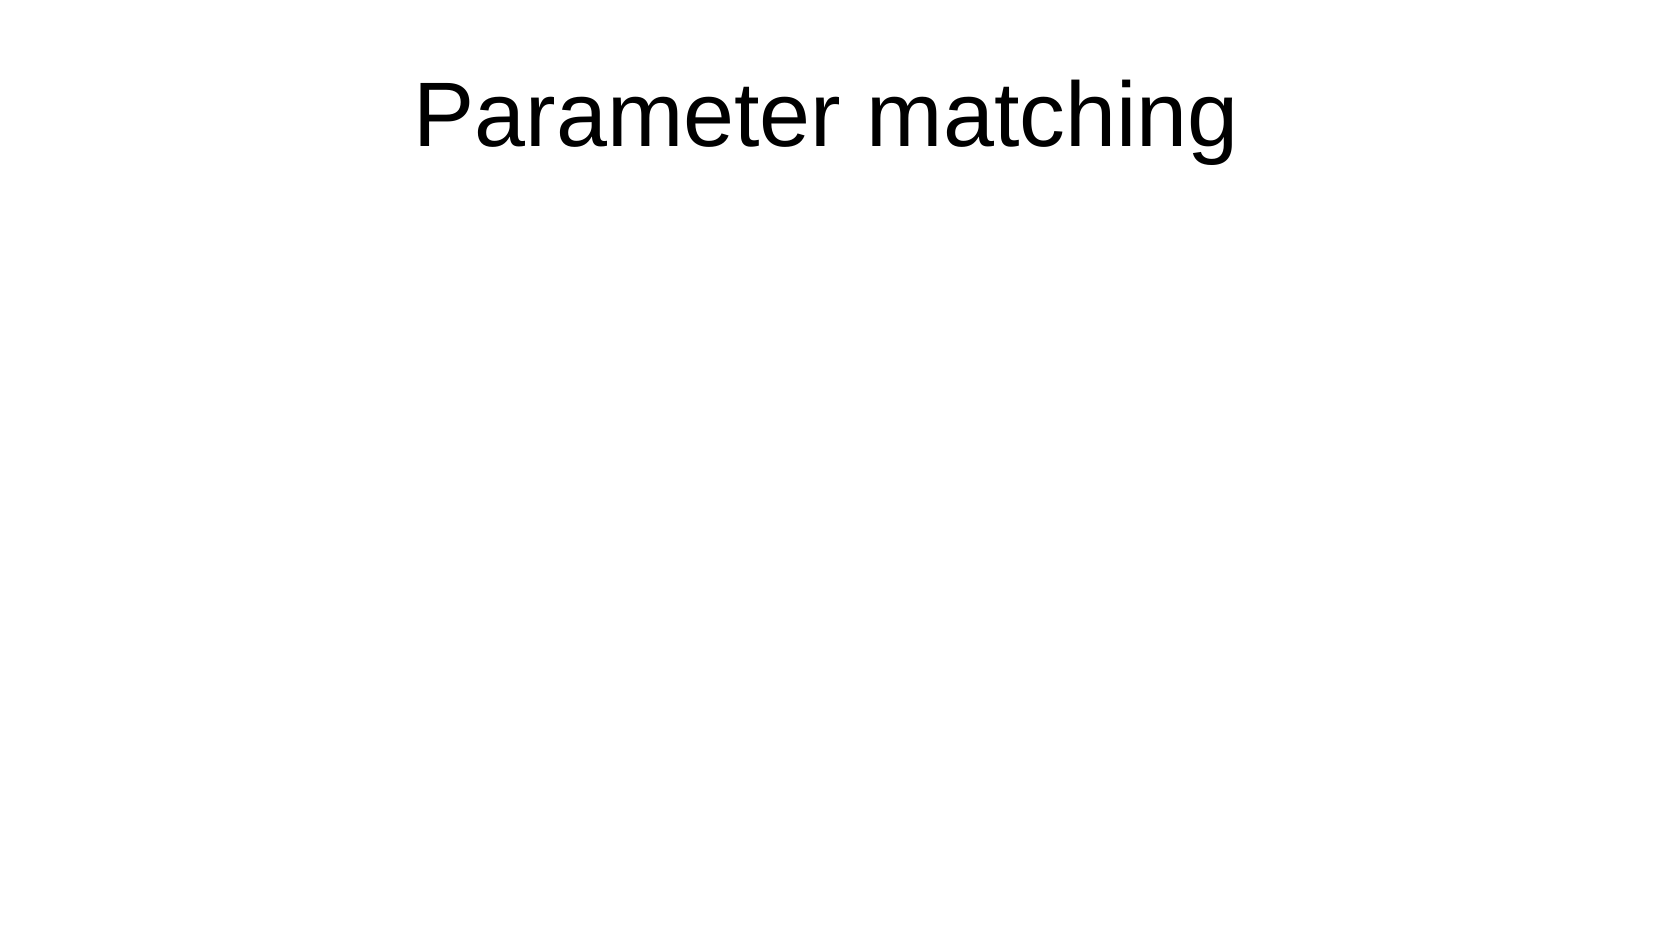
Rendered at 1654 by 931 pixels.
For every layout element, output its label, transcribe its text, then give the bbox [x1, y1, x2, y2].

title Parameter matching [82, 37, 1571, 193]
